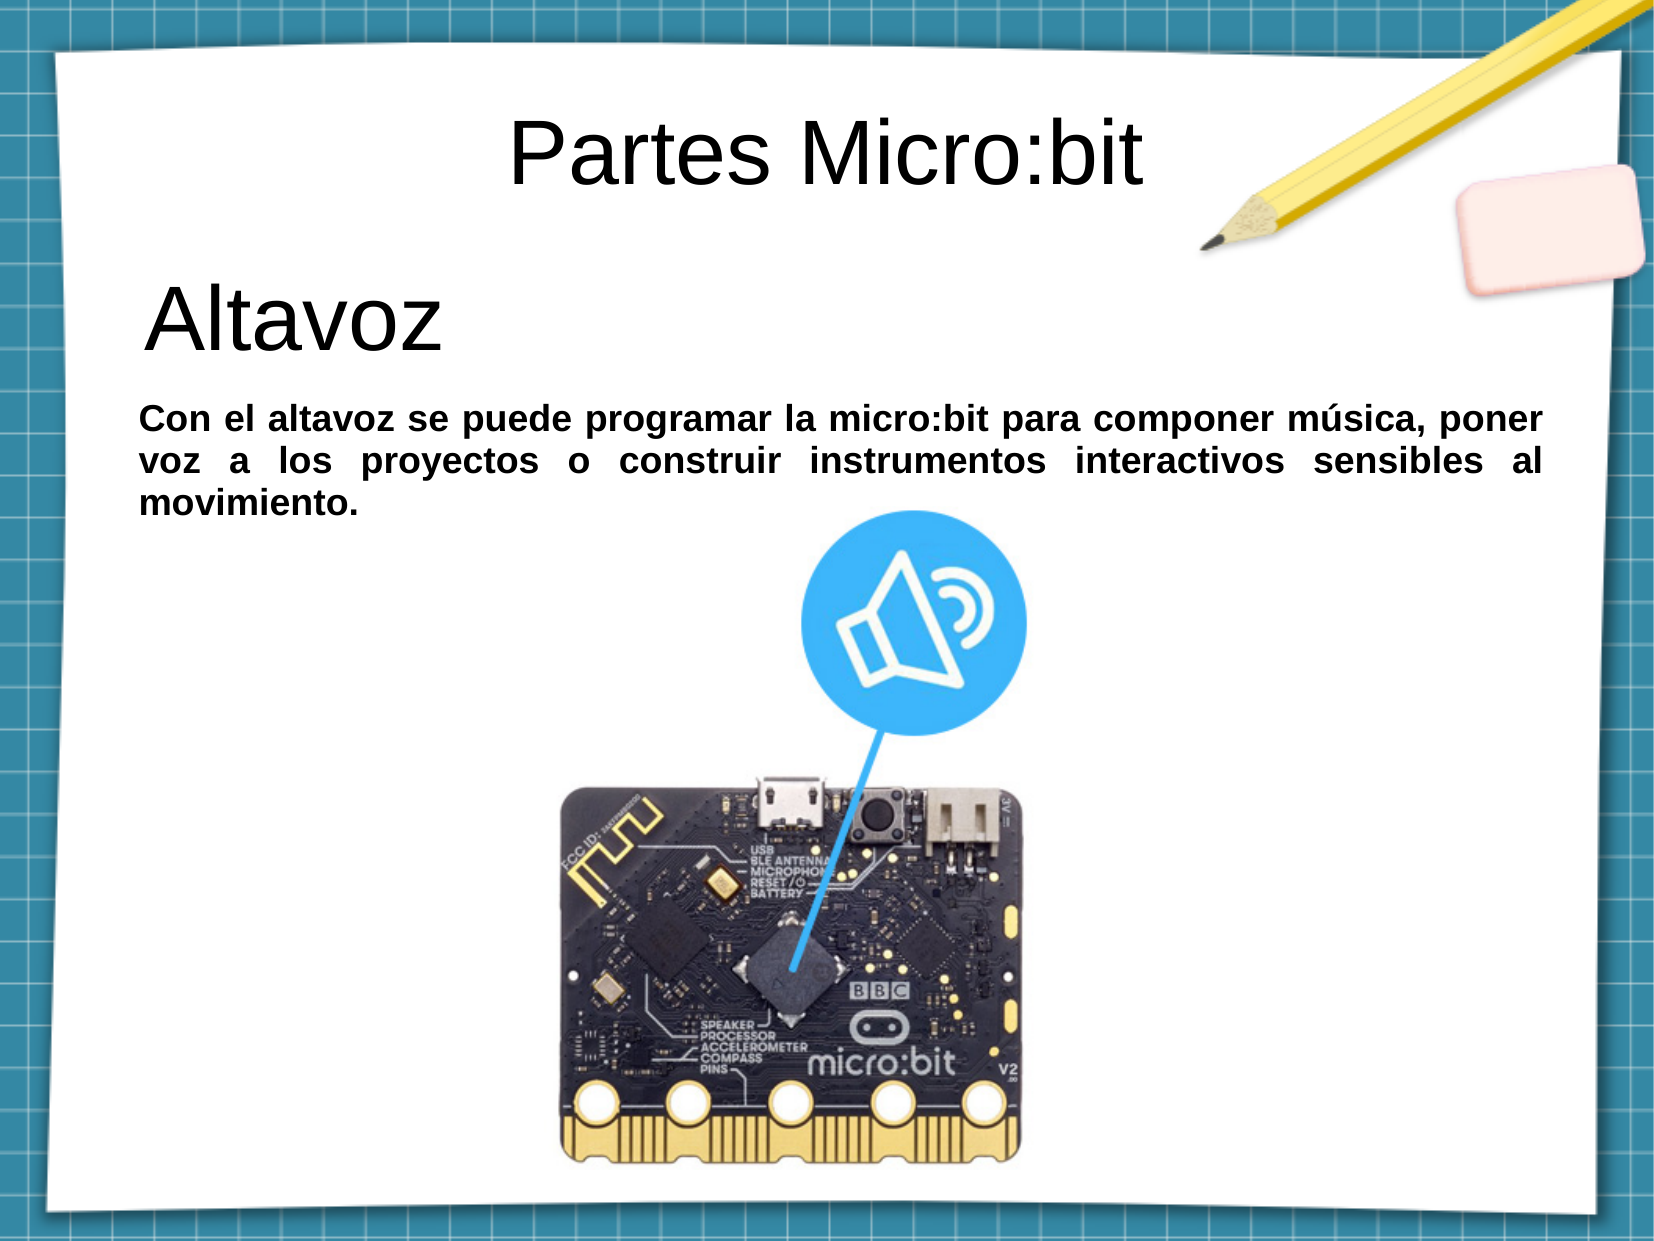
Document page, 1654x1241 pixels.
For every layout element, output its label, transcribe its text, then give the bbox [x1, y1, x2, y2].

title Altavoz [106, 216, 485, 422]
text_box Con el altavoz se puede programar la micro:bit para componer música, poner voz a los proyectos o construir instrumentos interactivos sensibles al movimiento. [123, 389, 1560, 531]
picture [0, 0, 1654, 1241]
title Partes Micro:bit [82, 49, 1571, 257]
